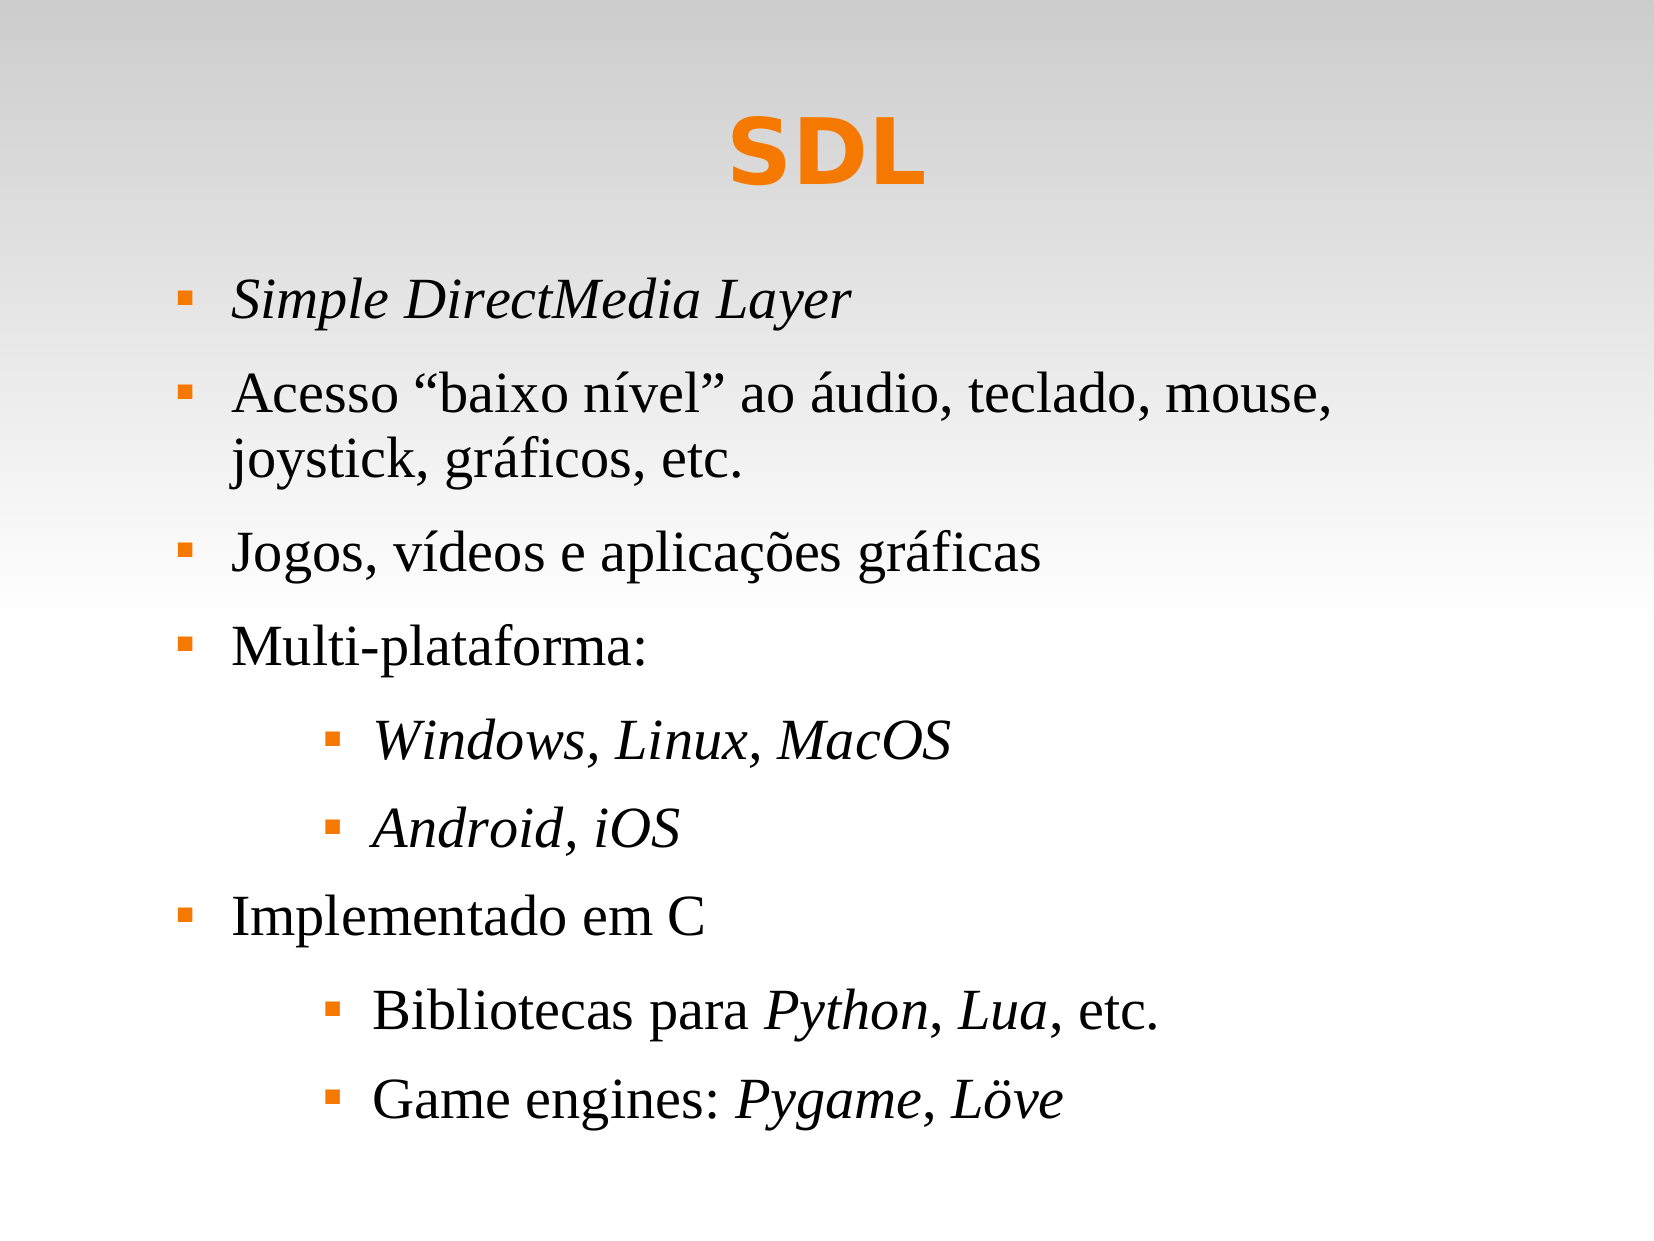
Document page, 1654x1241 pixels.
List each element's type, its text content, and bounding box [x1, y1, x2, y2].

title SDL [82, 49, 1571, 257]
list Simple DirectMedia Layer Acesso “baixo nível” ao áudio, teclado, mouse, joystick, gráficos, etc. Jogos, vídeos e aplicações gráficas Multi-plataforma: Windows, Linux, MacOS Android, iOS Implementado em C Bibliotecas para Python, Lua, etc. Game engines: Pygame, Löve [89, 266, 1463, 1189]
